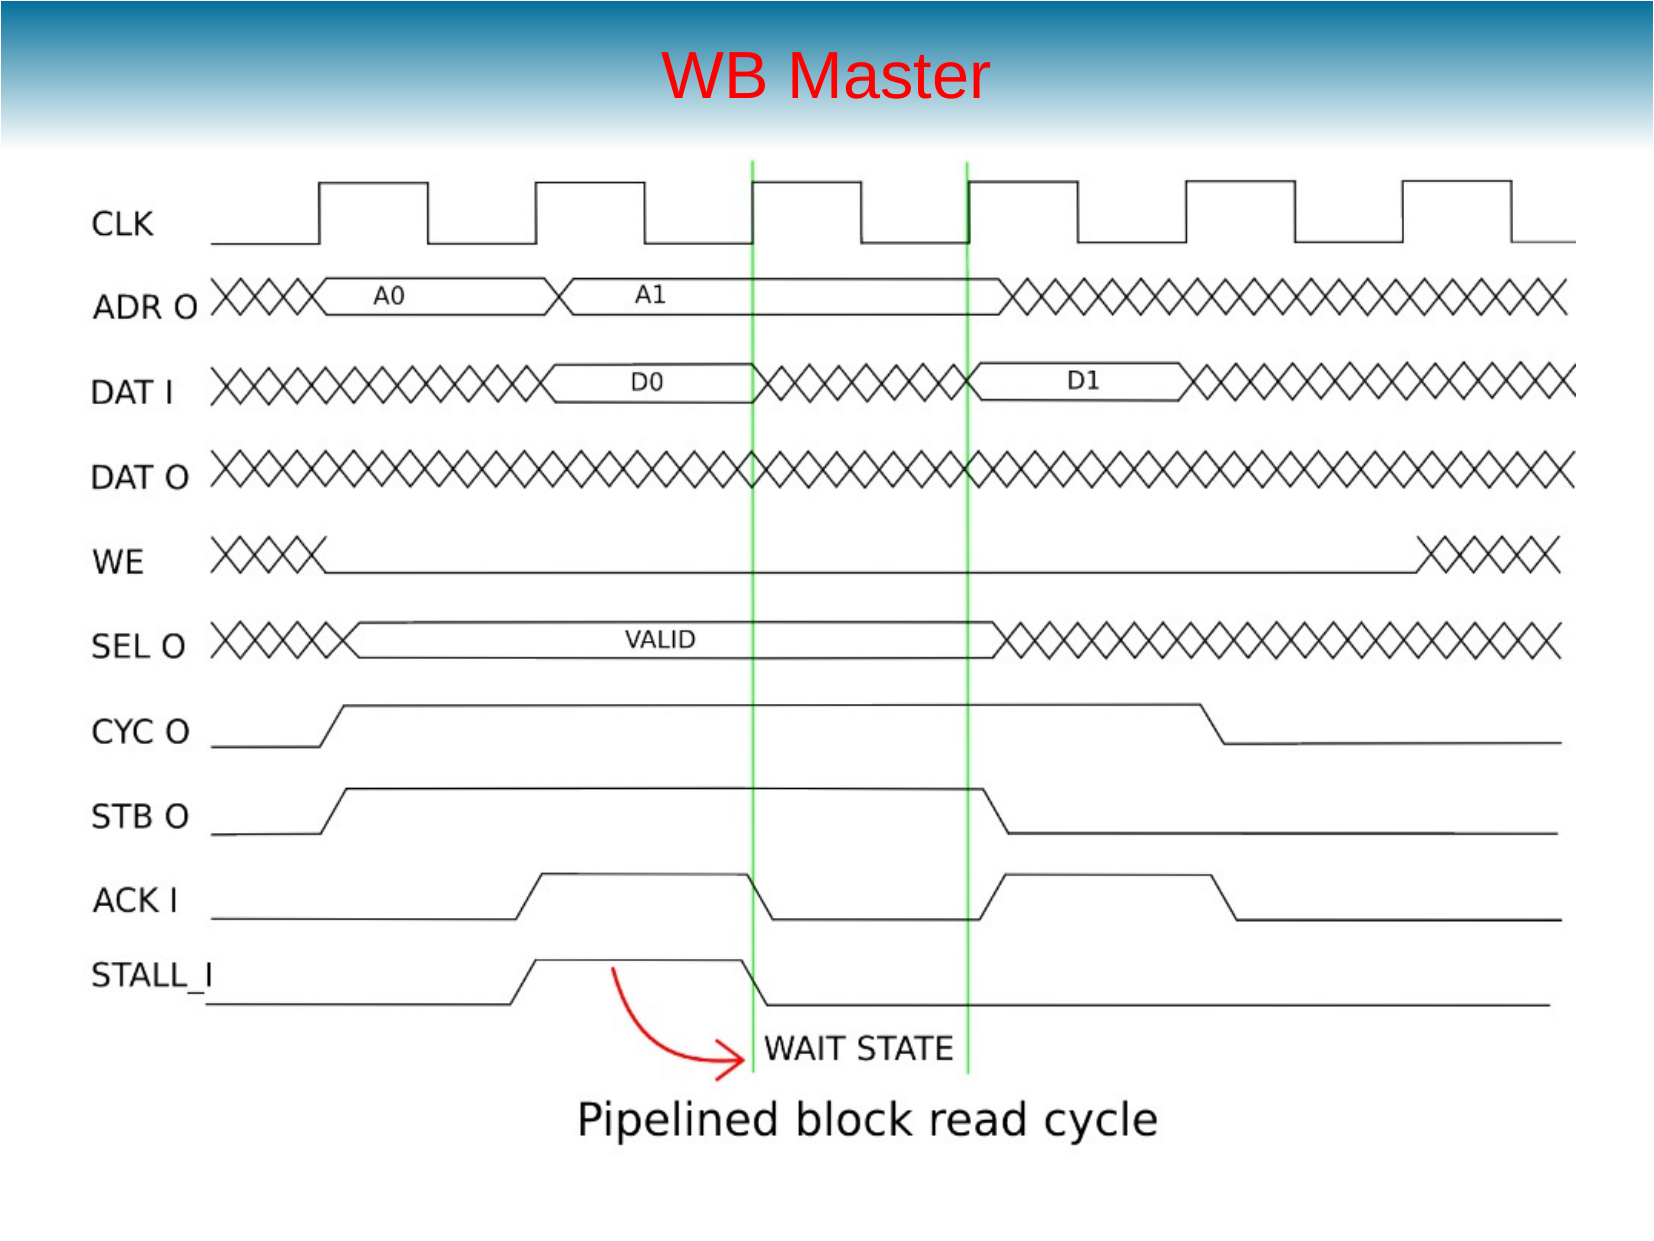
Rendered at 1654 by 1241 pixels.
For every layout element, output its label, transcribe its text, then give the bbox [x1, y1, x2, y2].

text_box WB Master [0, 0, 1654, 151]
picture [71, 149, 1576, 1172]
